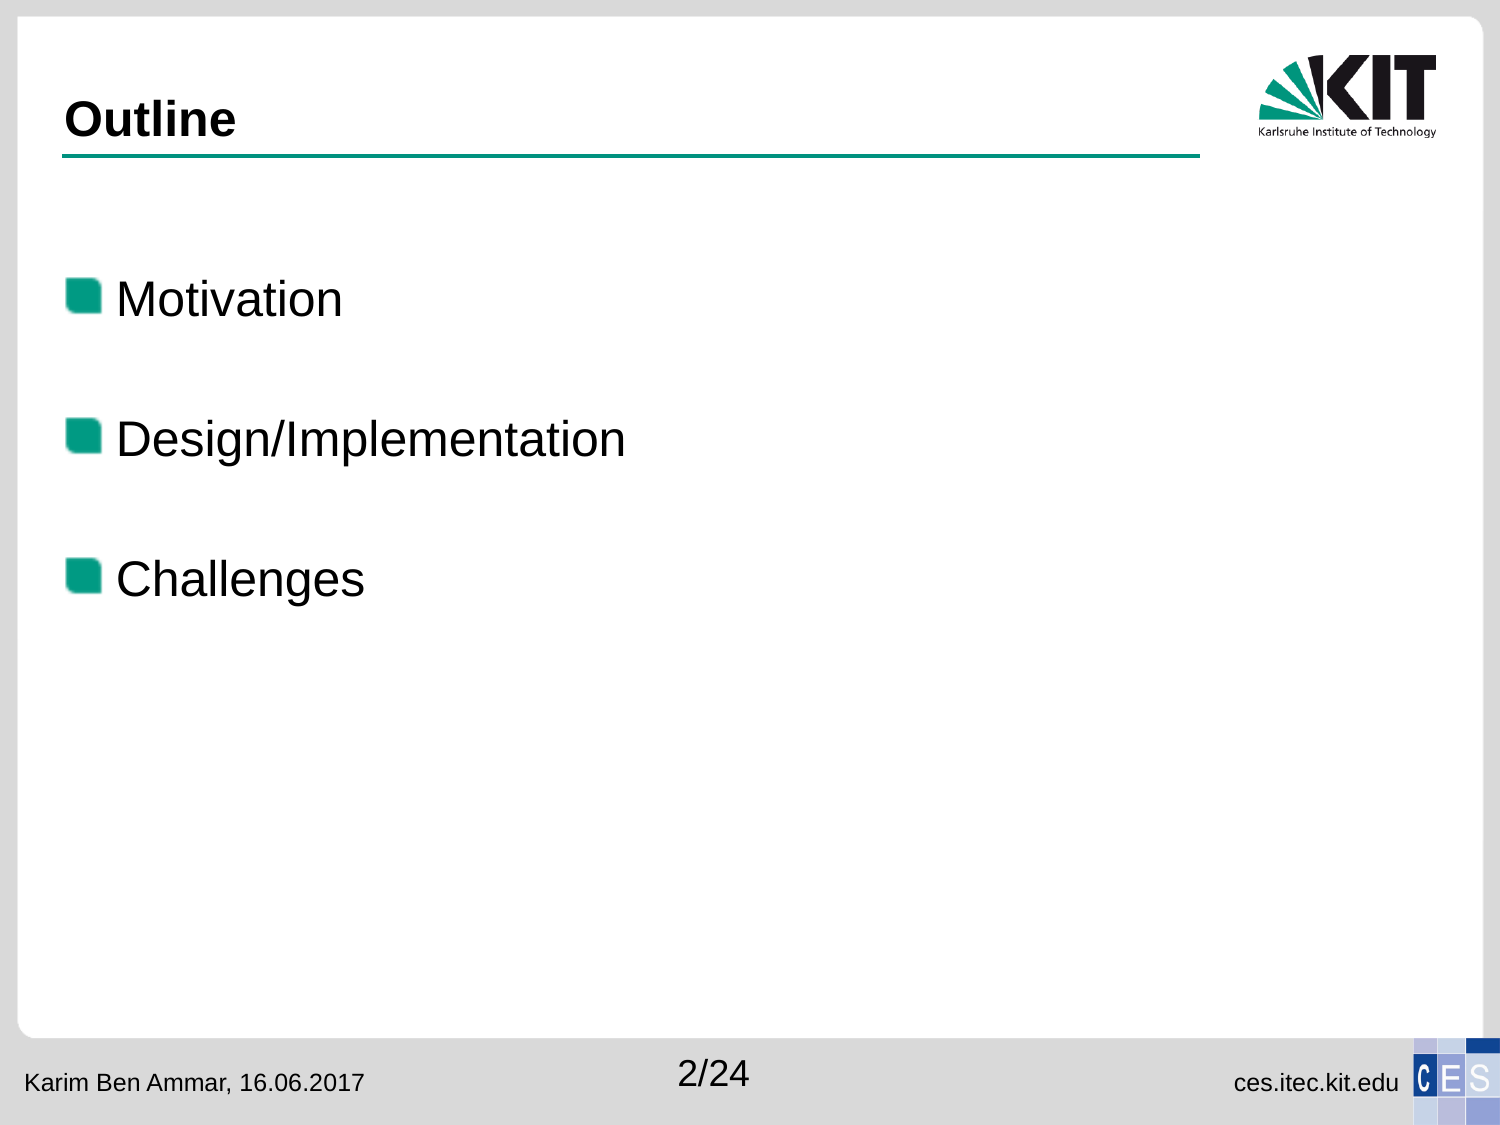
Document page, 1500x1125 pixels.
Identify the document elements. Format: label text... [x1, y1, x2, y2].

picture [0, 0, 1500, 1125]
title Outline [64, 54, 1198, 147]
text_box 2/24 [662, 1045, 766, 1116]
list Motivation Design/Implementation Challenges [64, 196, 1436, 1000]
